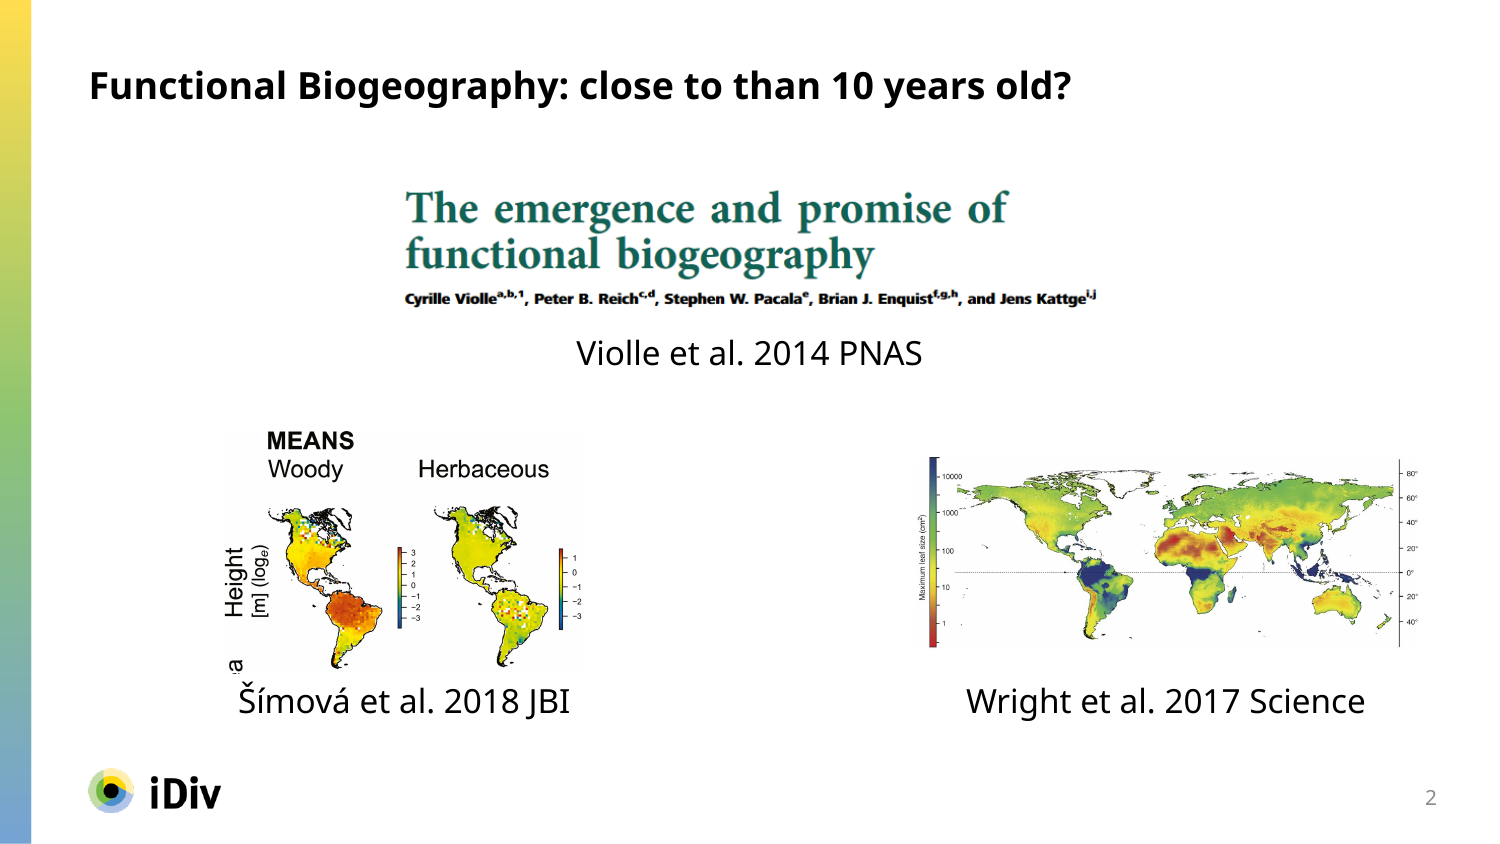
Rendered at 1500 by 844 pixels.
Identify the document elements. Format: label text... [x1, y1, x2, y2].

text_box Violle et al. 2014 PNAS [499, 322, 1001, 378]
list Functional Biogeography: close to than 10 years old? [88, 61, 1437, 157]
text_box Šímová et al. 2018 JBI [153, 671, 656, 727]
slide_number <numéro> [1240, 767, 1437, 813]
picture [0, 0, 1500, 844]
text_box Wright et al. 2017 Science [915, 671, 1418, 727]
